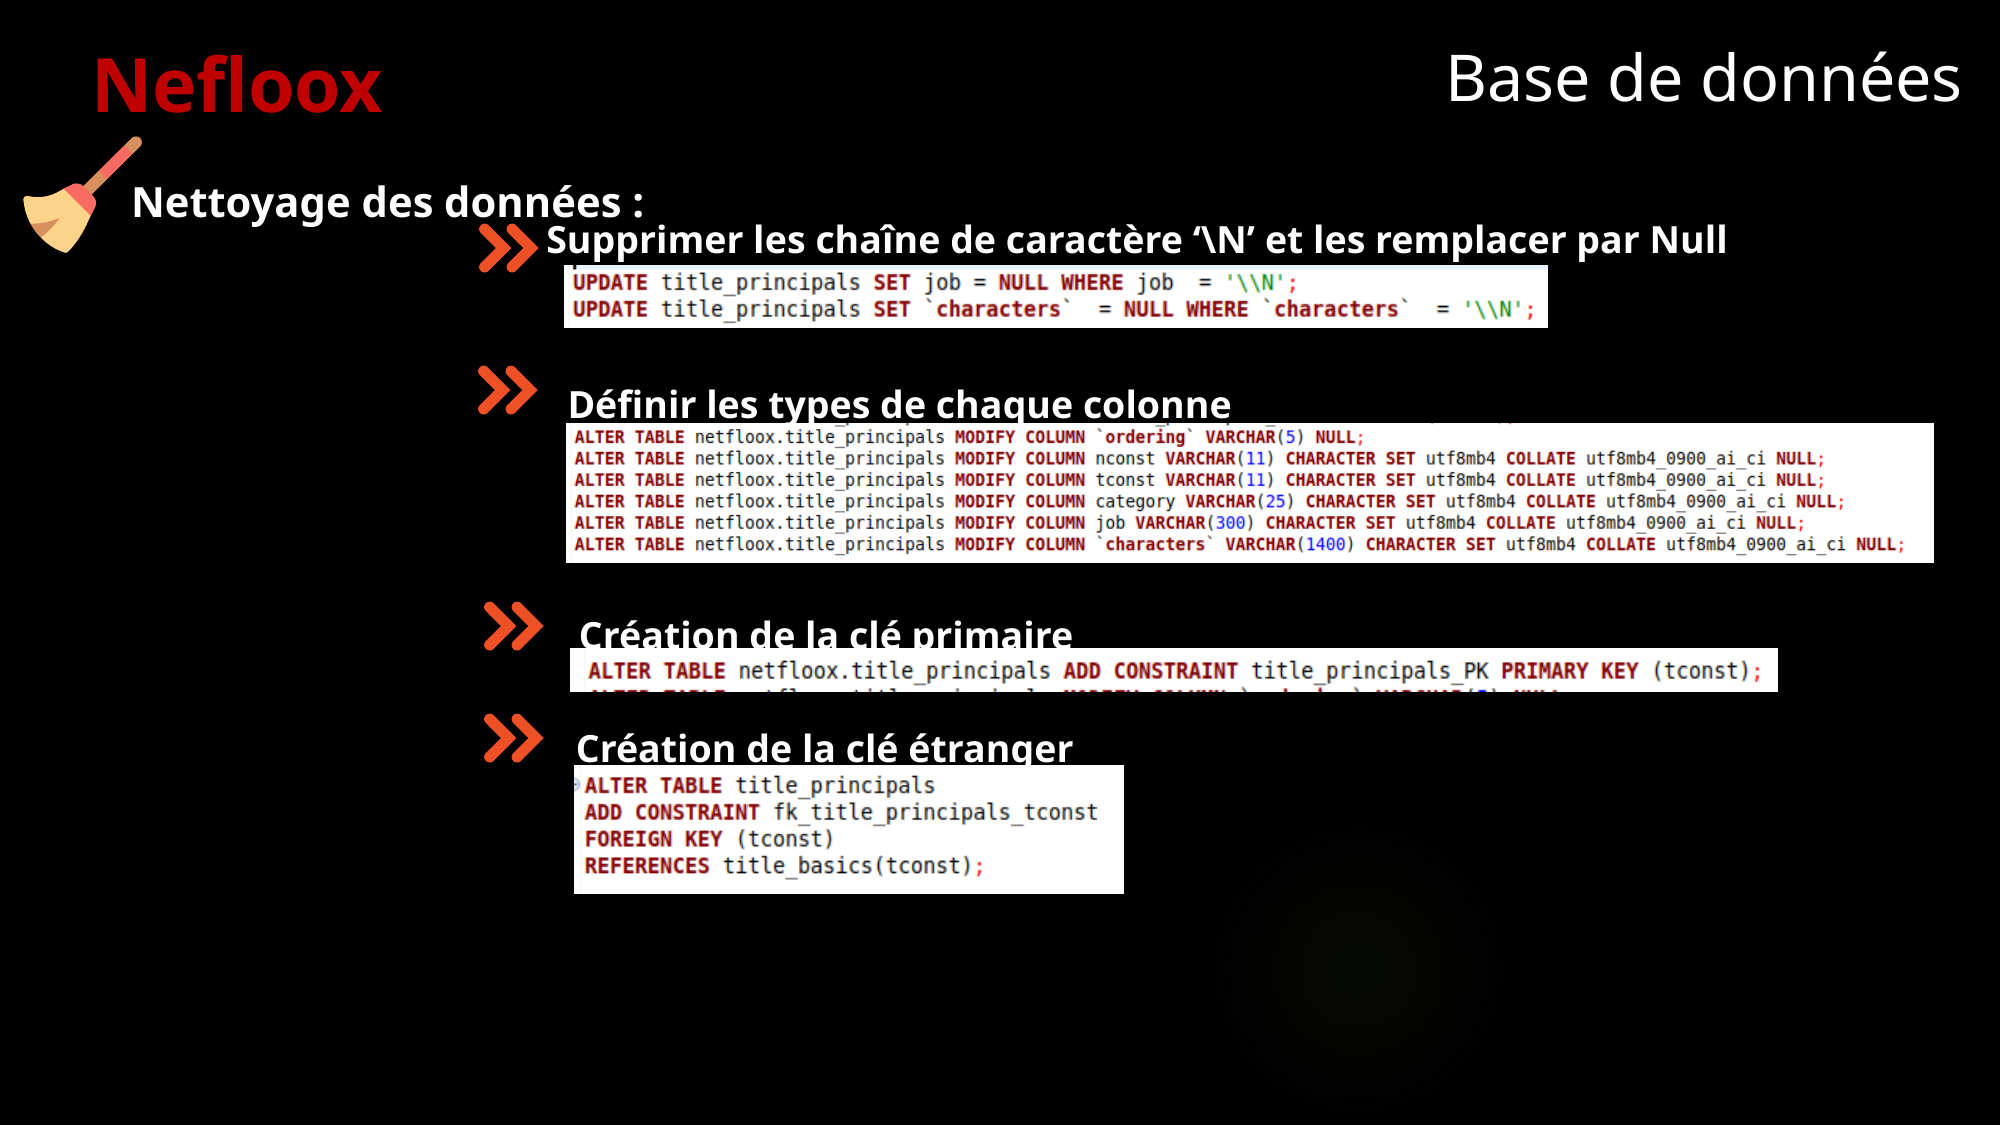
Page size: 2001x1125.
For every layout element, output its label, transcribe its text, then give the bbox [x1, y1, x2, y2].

picture [566, 423, 1934, 563]
picture [484, 708, 544, 768]
picture [484, 596, 544, 656]
text_box Nefloox [76, 25, 443, 128]
text_box Création de la clé primaire [564, 602, 1135, 655]
text_box Supprimer les chaîne de caractère ‘\N’ et les remplacer par Null [531, 206, 1526, 260]
picture [570, 648, 1778, 692]
text_box Création de la clé étranger [561, 715, 1131, 768]
picture [11, 121, 157, 266]
picture [478, 360, 538, 420]
picture [564, 265, 1548, 328]
picture [574, 765, 1124, 894]
picture [479, 218, 539, 278]
text_box Base de données [1315, 29, 1979, 123]
text_box Définir les types de chaque colonne [552, 370, 1548, 424]
text_box Nettoyage des données : [116, 165, 567, 306]
